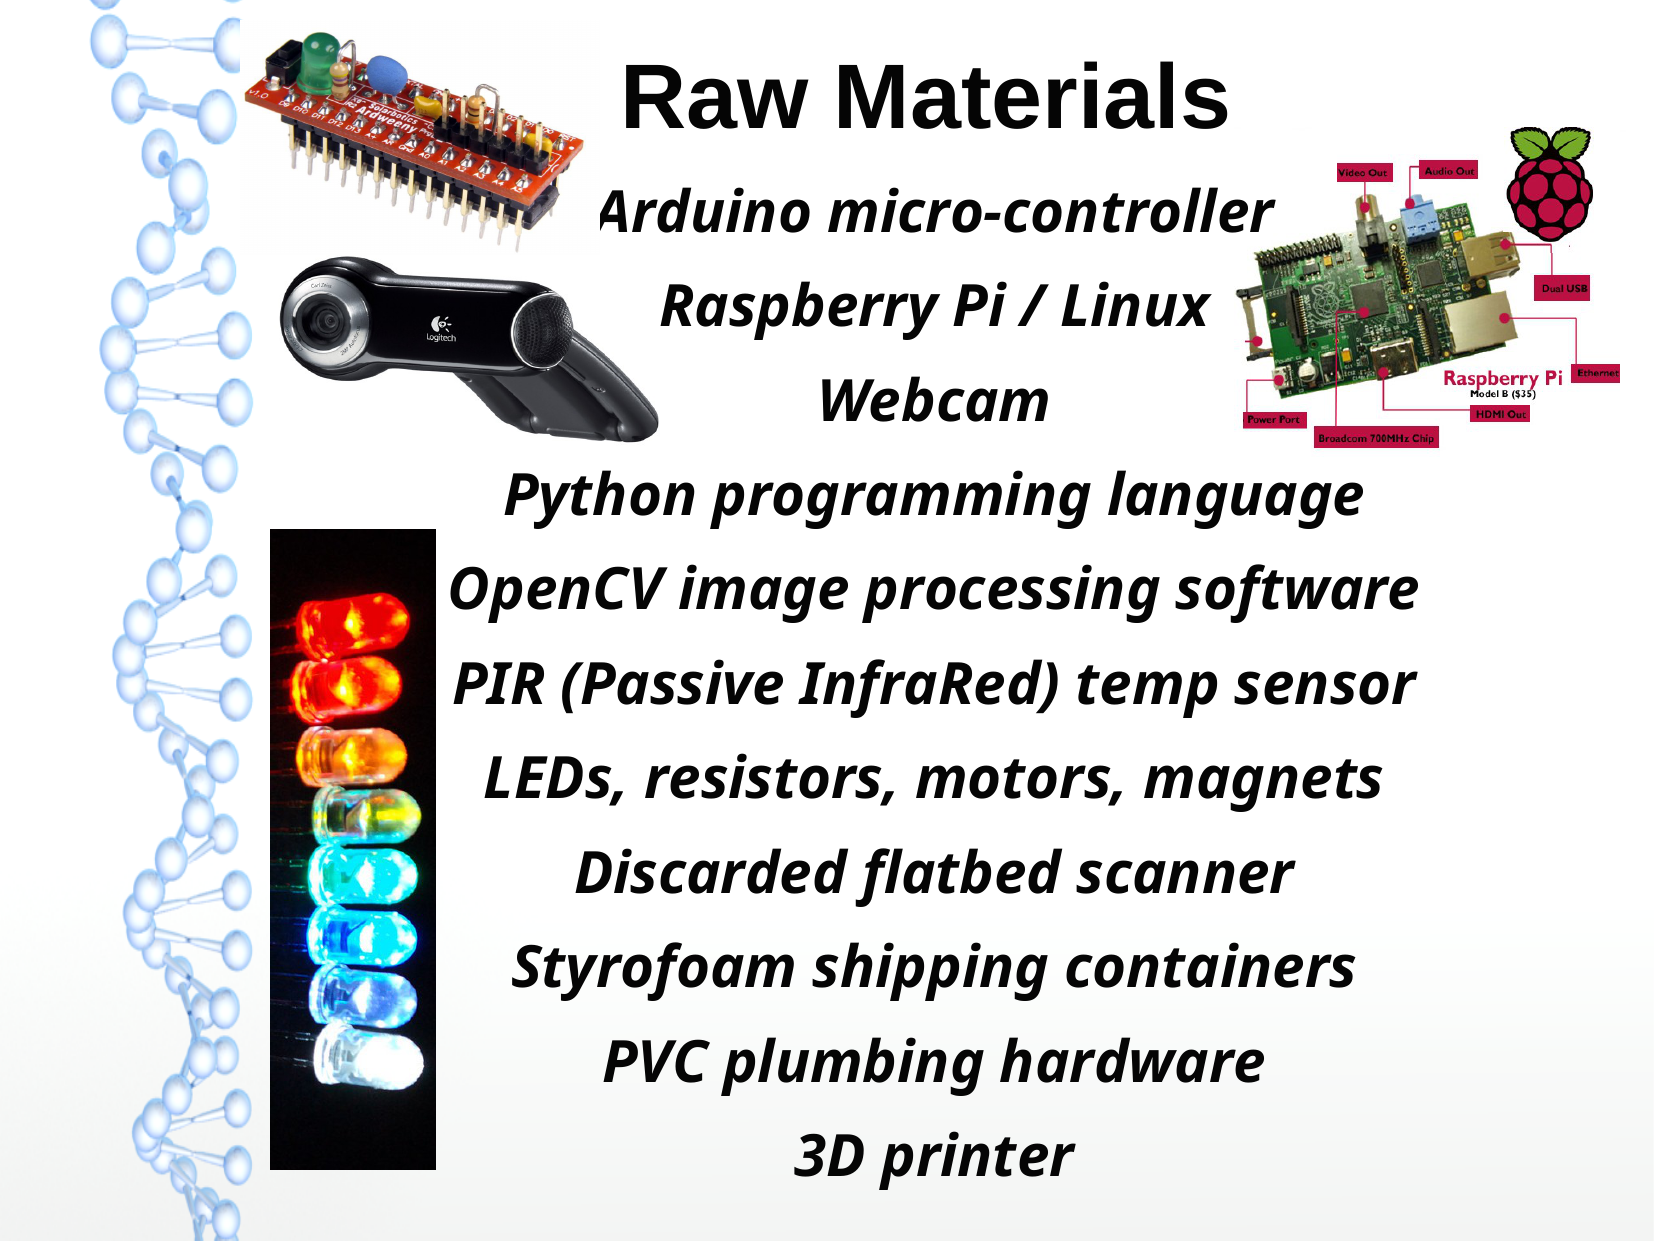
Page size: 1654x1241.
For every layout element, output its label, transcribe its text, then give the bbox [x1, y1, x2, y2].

picture [0, 0, 1654, 1241]
text_box Arduino micro-controller Raspberry Pi / Linux Webcam Python programming language OpenCV image processing software PIR (Passive InfraRed) temp sensor LEDs, resistors, motors, magnets Discarded flatbed scanner Styrofoam shipping containers PVC plumbing hardware 3D printer [257, 177, 1612, 1193]
text_box Raw Materials [600, 29, 1591, 165]
